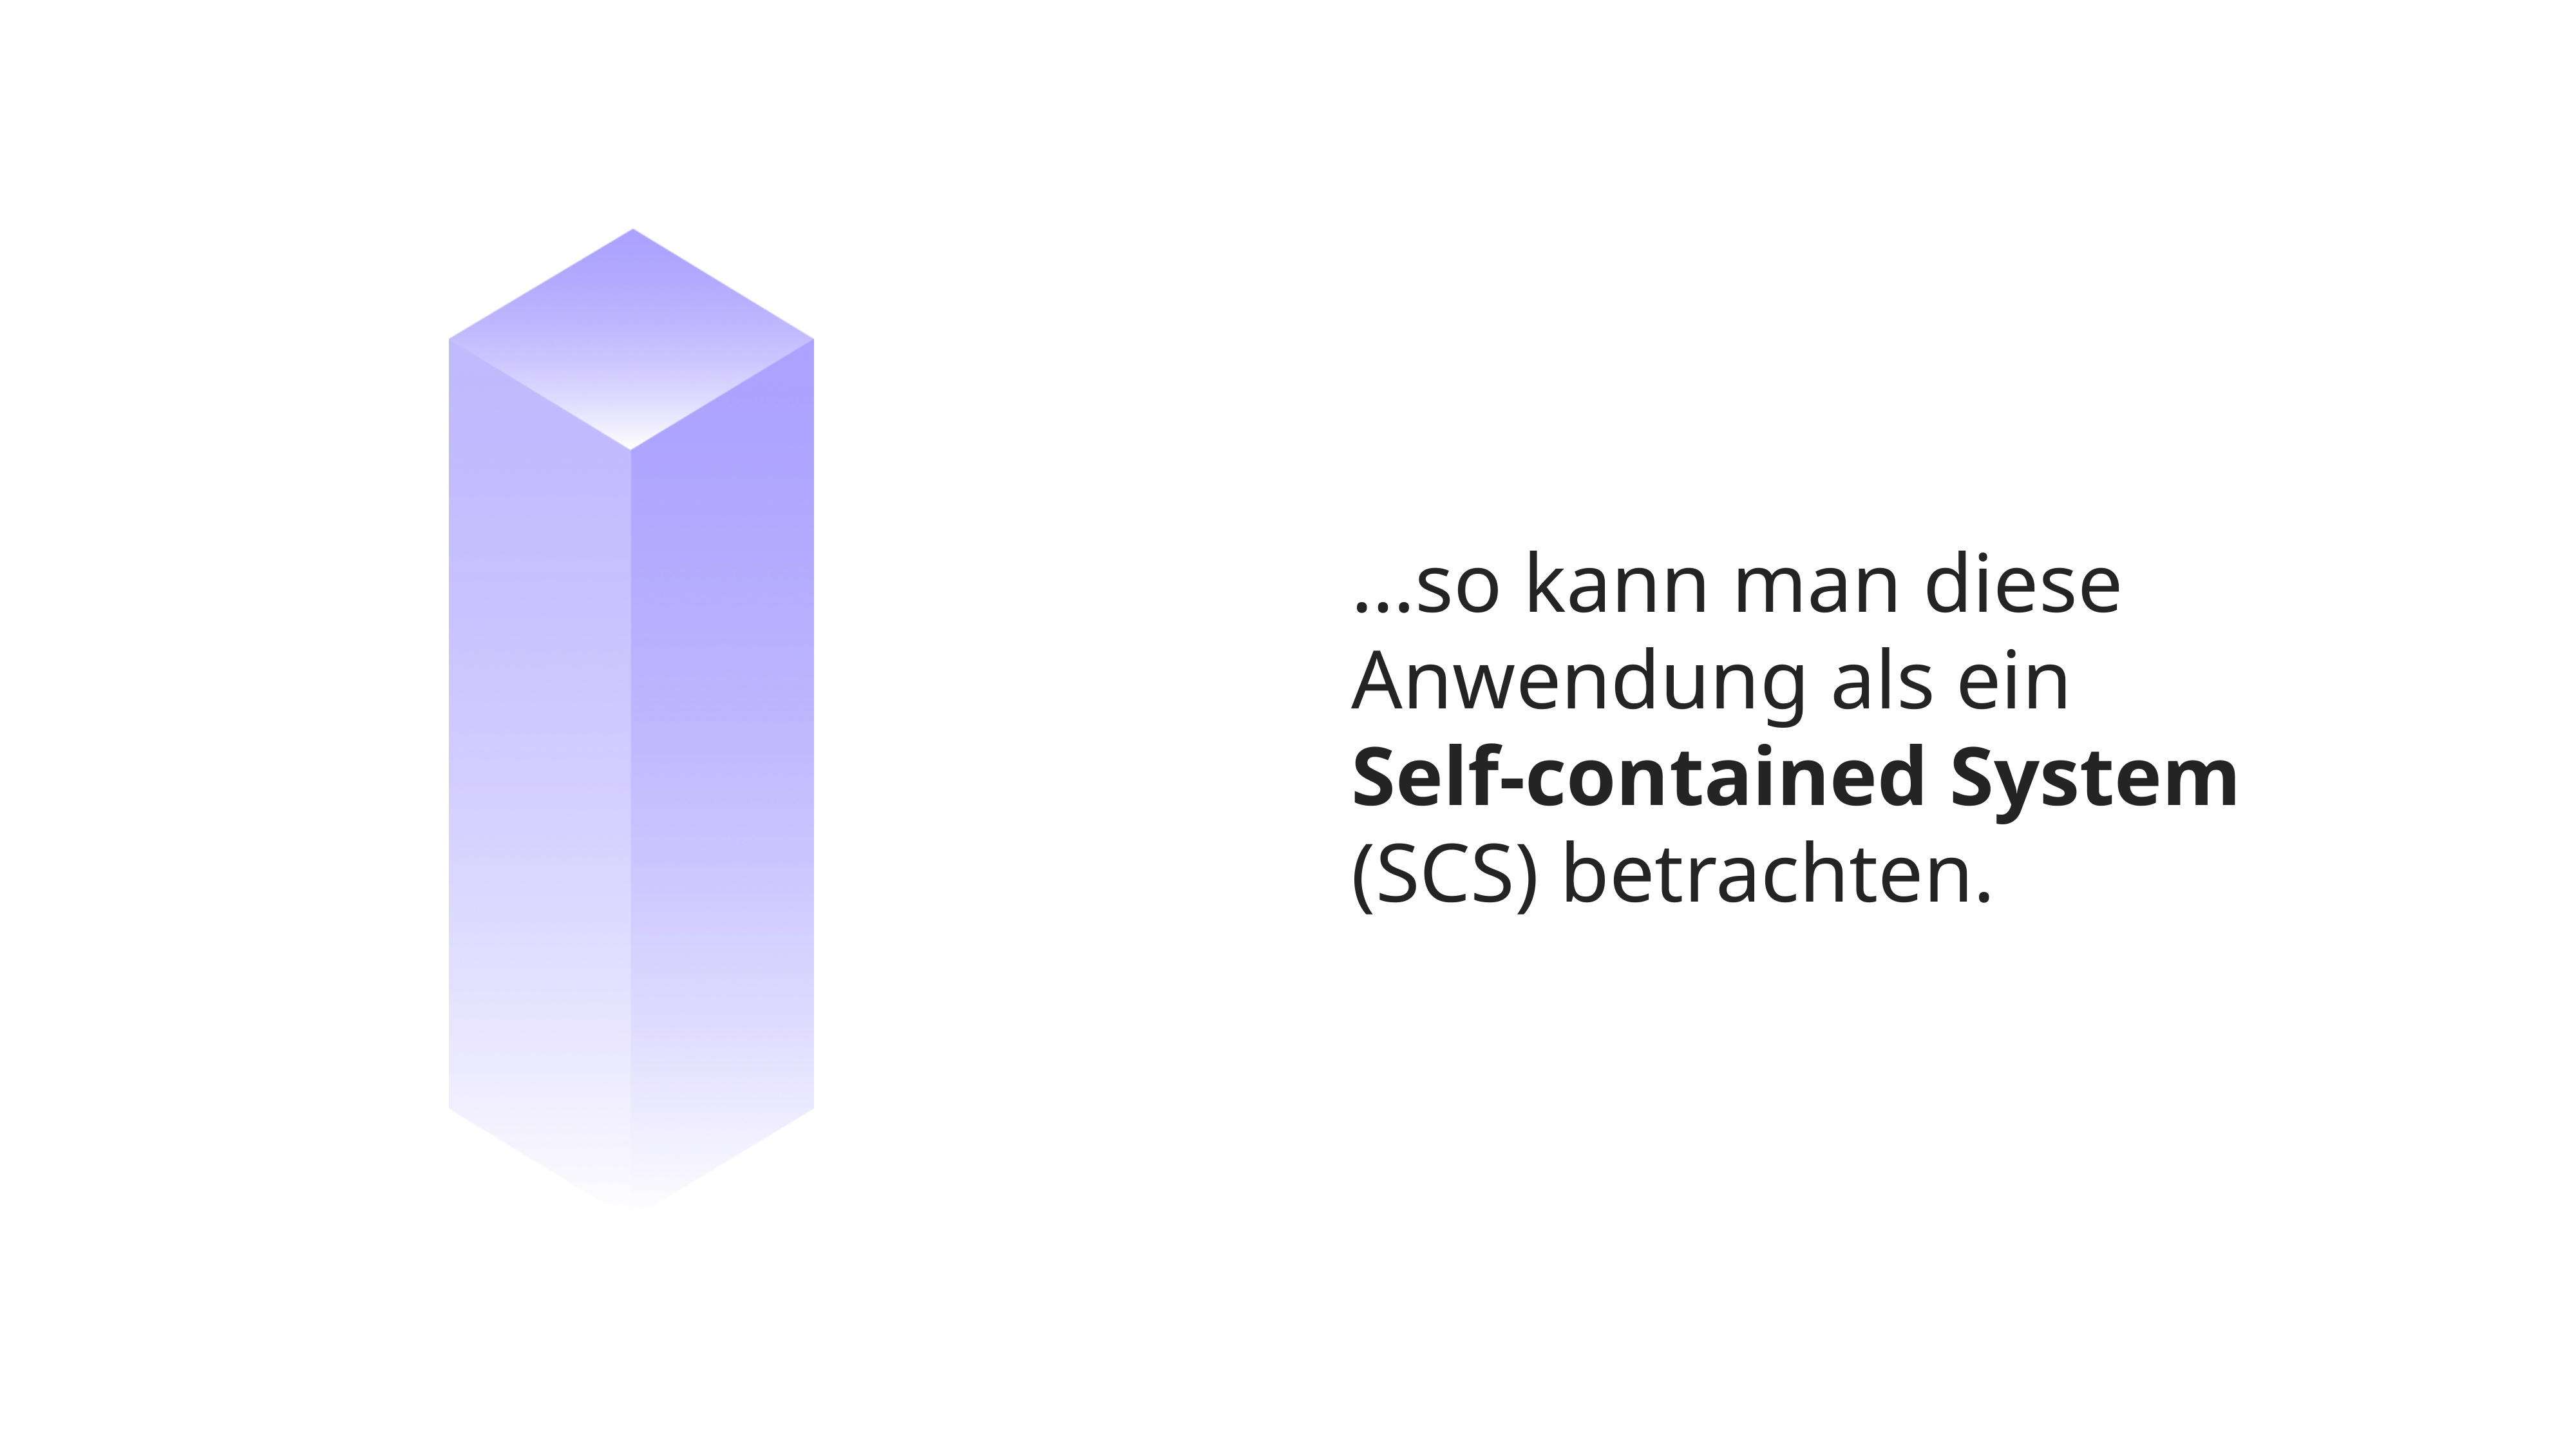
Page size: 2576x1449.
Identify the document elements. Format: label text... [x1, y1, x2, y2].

list …so kann man diese Anwendung als ein Self-contained System (SCS) betrachten. [1351, 127, 2423, 1322]
picture [449, 229, 814, 1220]
